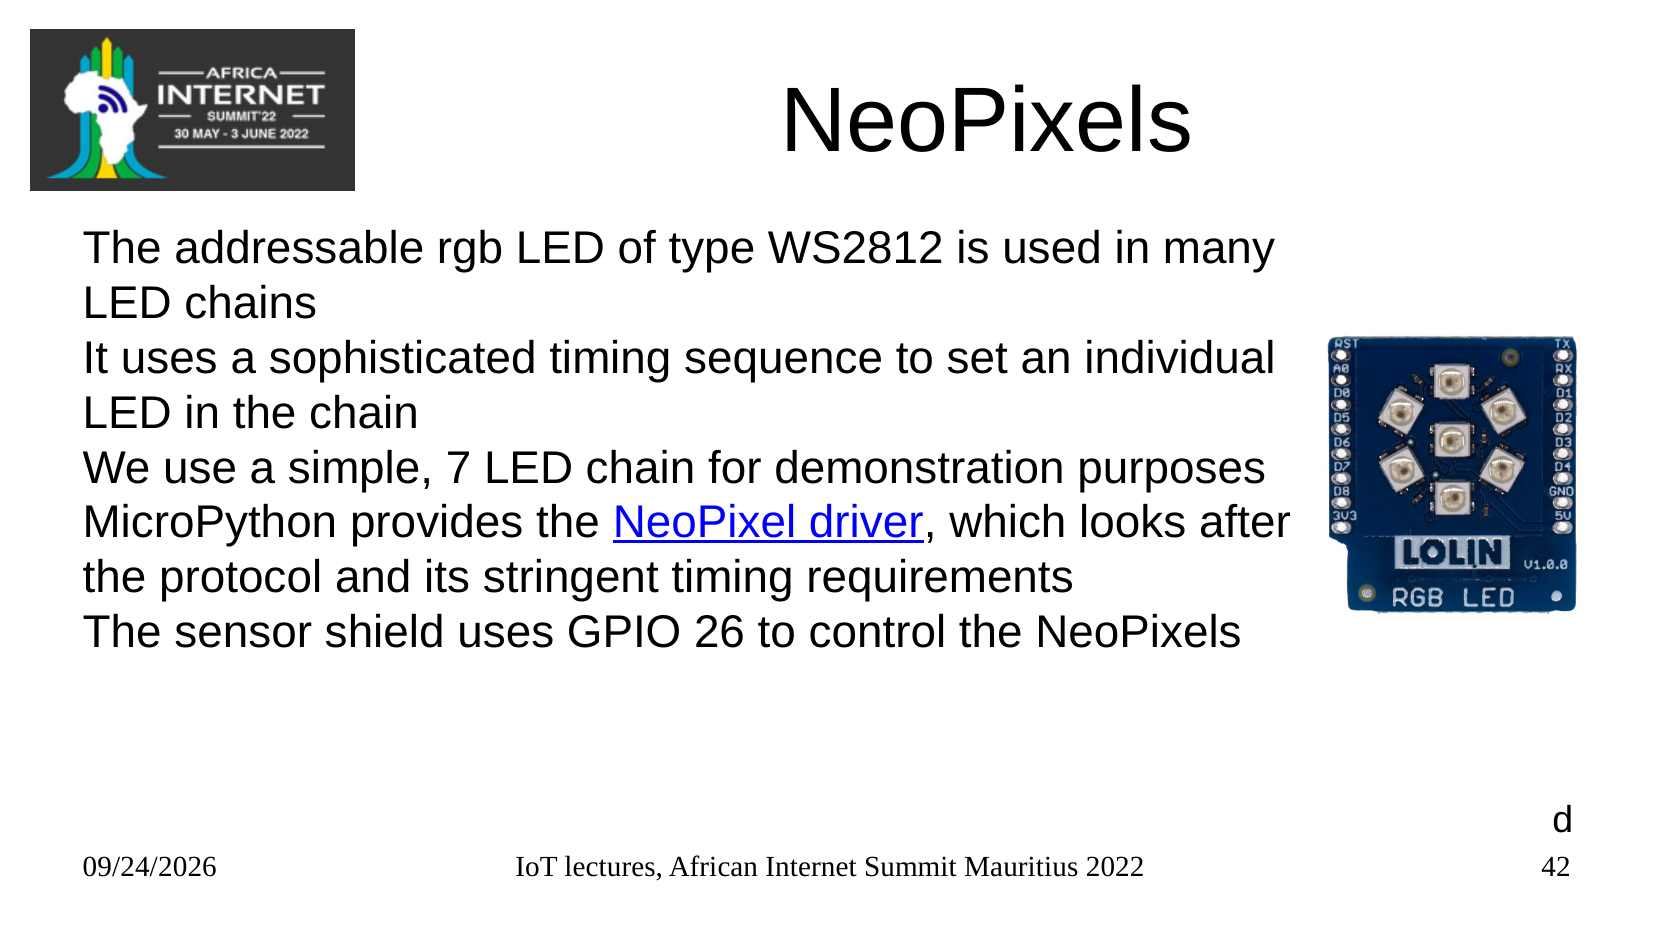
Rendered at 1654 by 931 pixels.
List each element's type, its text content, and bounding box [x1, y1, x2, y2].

picture [30, 29, 355, 191]
picture [1299, 324, 1598, 621]
title NeoPixels [403, 37, 1571, 193]
text_box d [1537, 787, 1588, 845]
list The addressable rgb LED of type WS2812 is used in many LED chains It uses a sophisticated timing sequence to set an individual LED in the chain We use a simple, 7 LED chain for demonstration purposes MicroPython provides the NeoPixel driver, which looks after the protocol and its stringent timing requirements The sensor shield uses GPIO 26 to control the NeoPixels [82, 217, 1300, 757]
